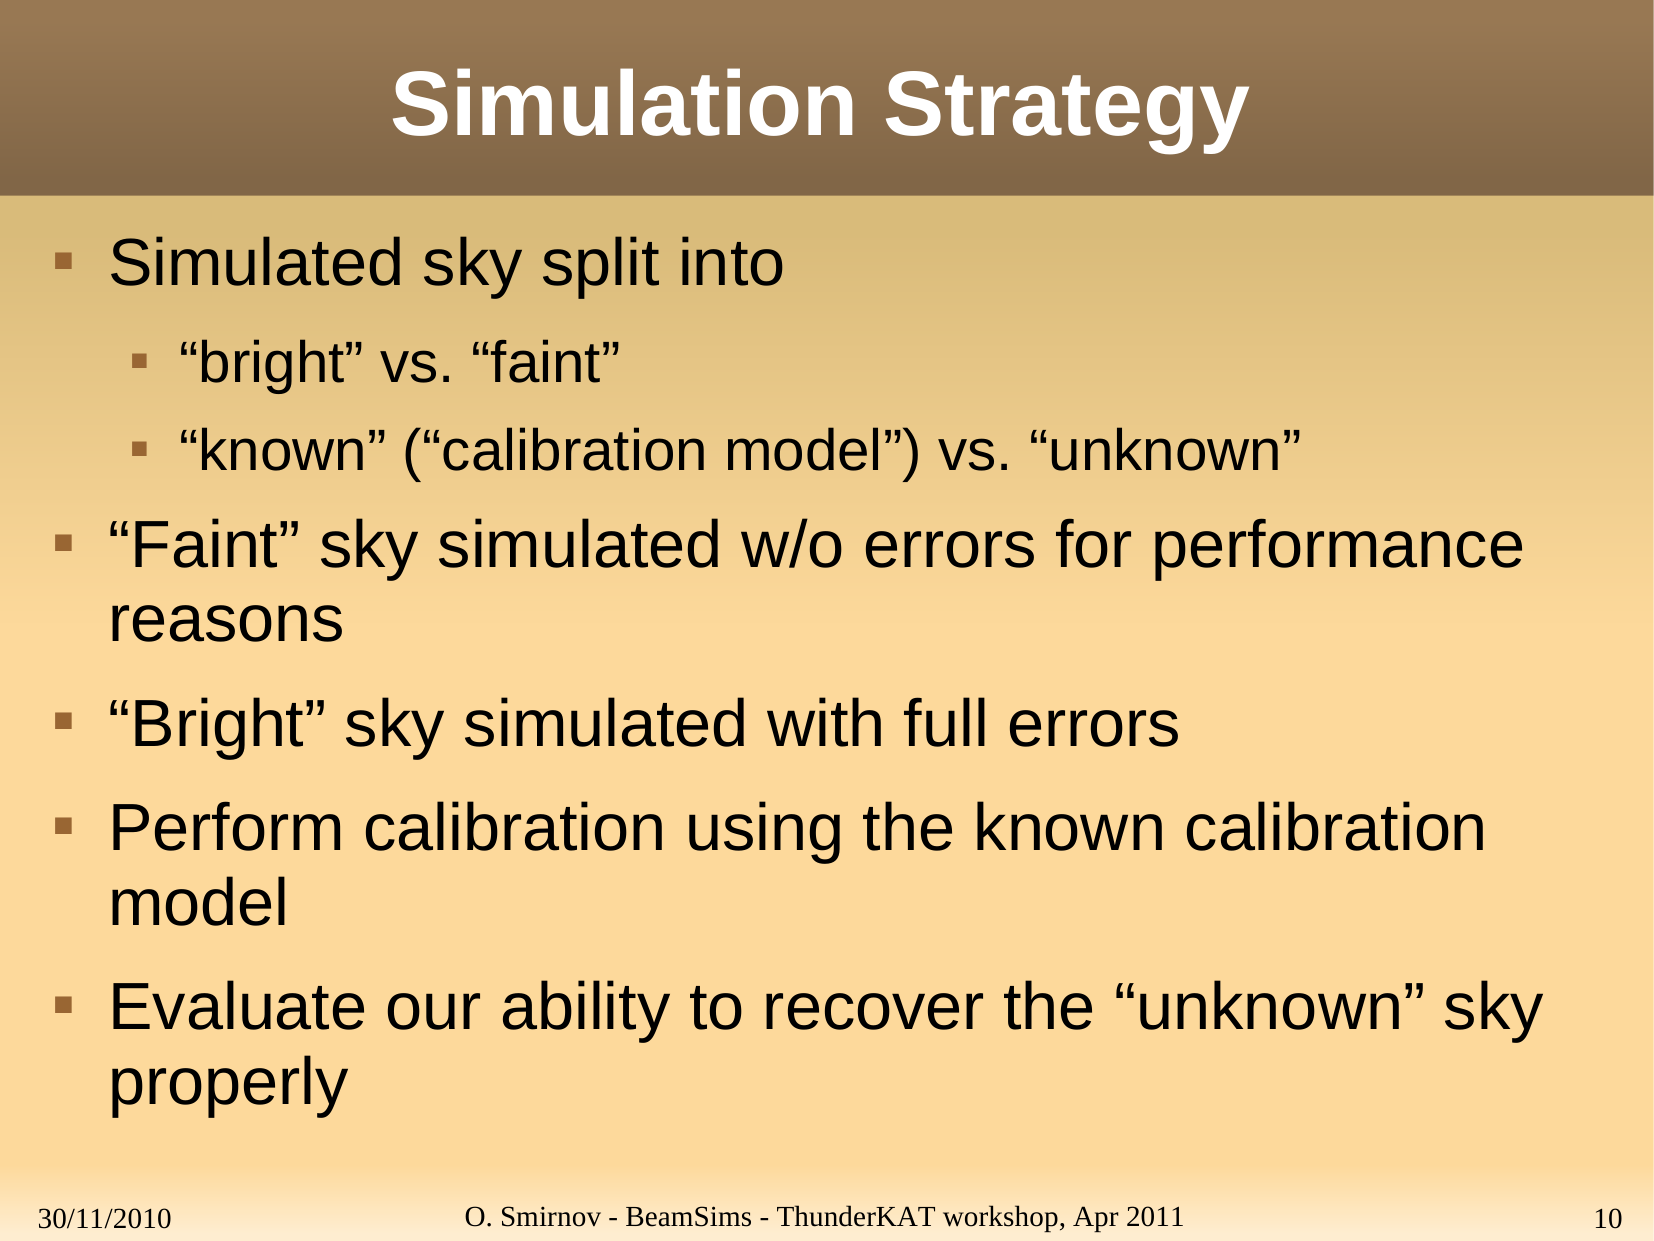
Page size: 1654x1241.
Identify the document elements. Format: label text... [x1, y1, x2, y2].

picture [0, 0, 1654, 1241]
title Simulation Strategy [76, 7, 1565, 200]
list Simulated sky split into “bright” vs. “faint” “known” (“calibration model”) vs. “unknown” “Faint” sky simulated w/o errors for performance reasons “Bright” sky simulated with full errors Perform calibration using the known calibration model Evaluate our ability to recover the “unknown” sky properly [37, 225, 1613, 1142]
